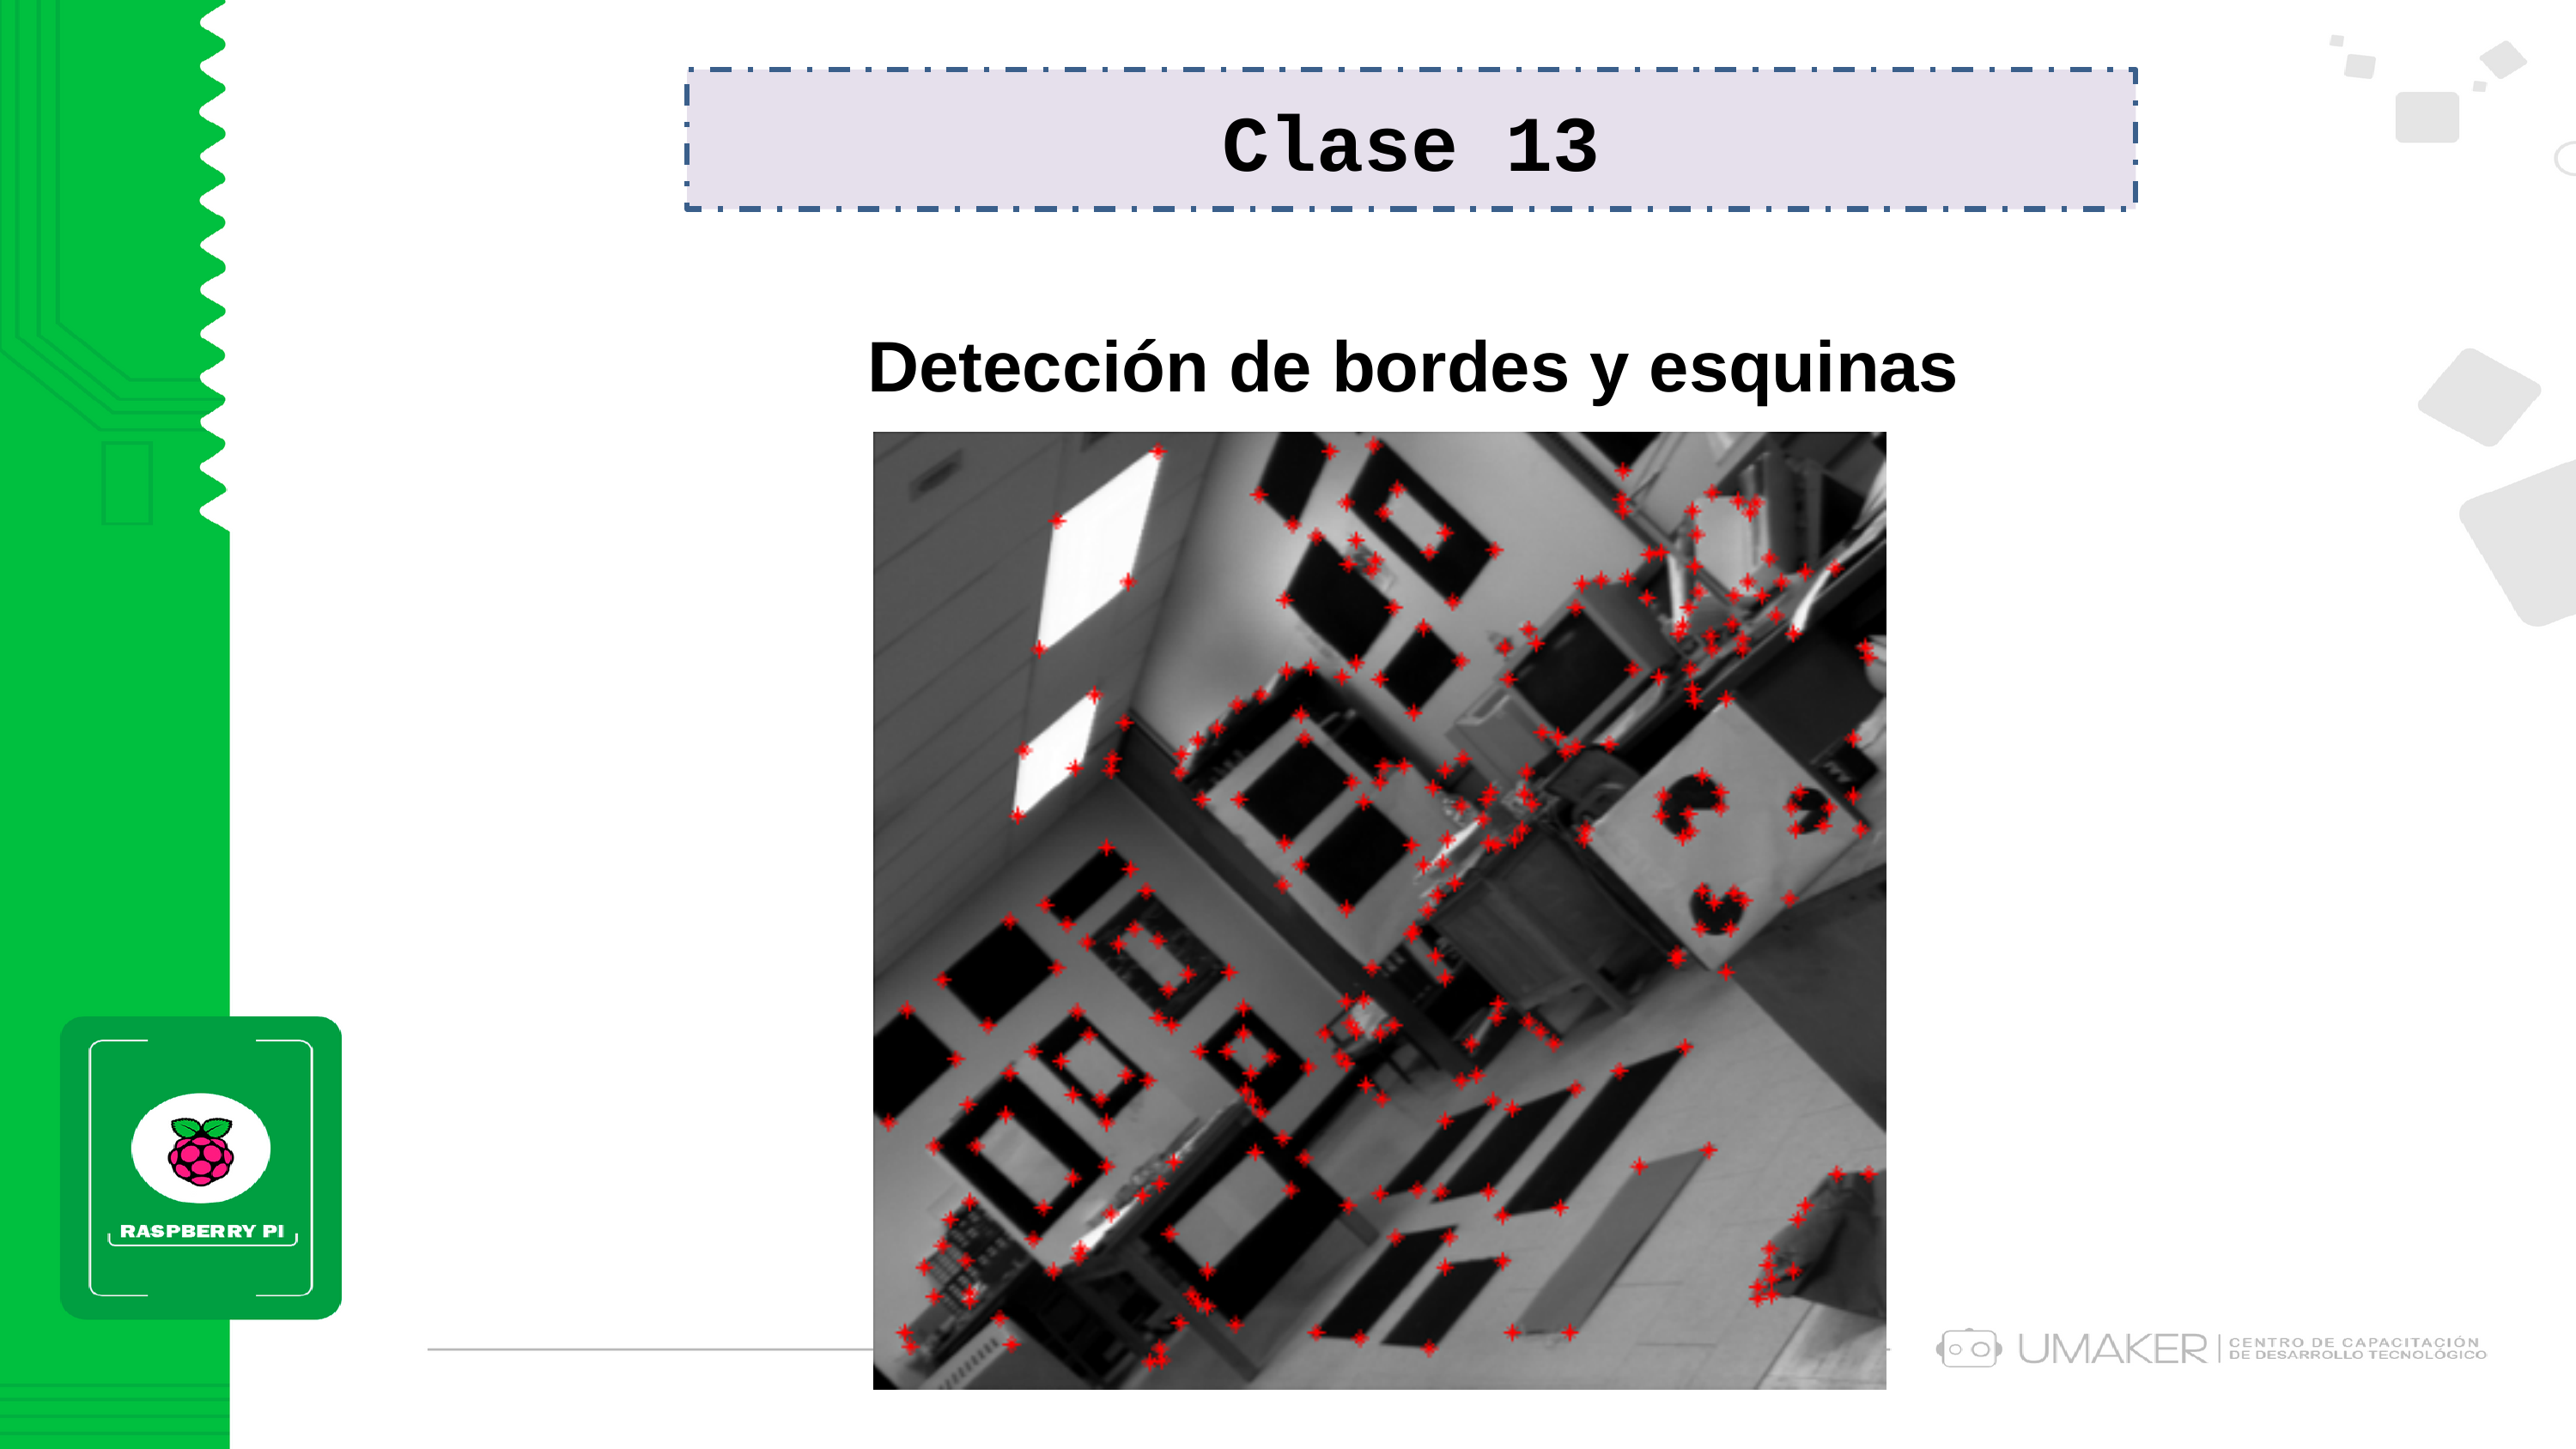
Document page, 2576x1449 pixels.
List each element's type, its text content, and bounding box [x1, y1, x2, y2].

picture [0, 0, 2576, 1449]
text_box Detección de bordes y esquinas [331, 314, 2465, 1207]
text_box Clase 13 [687, 70, 2136, 209]
